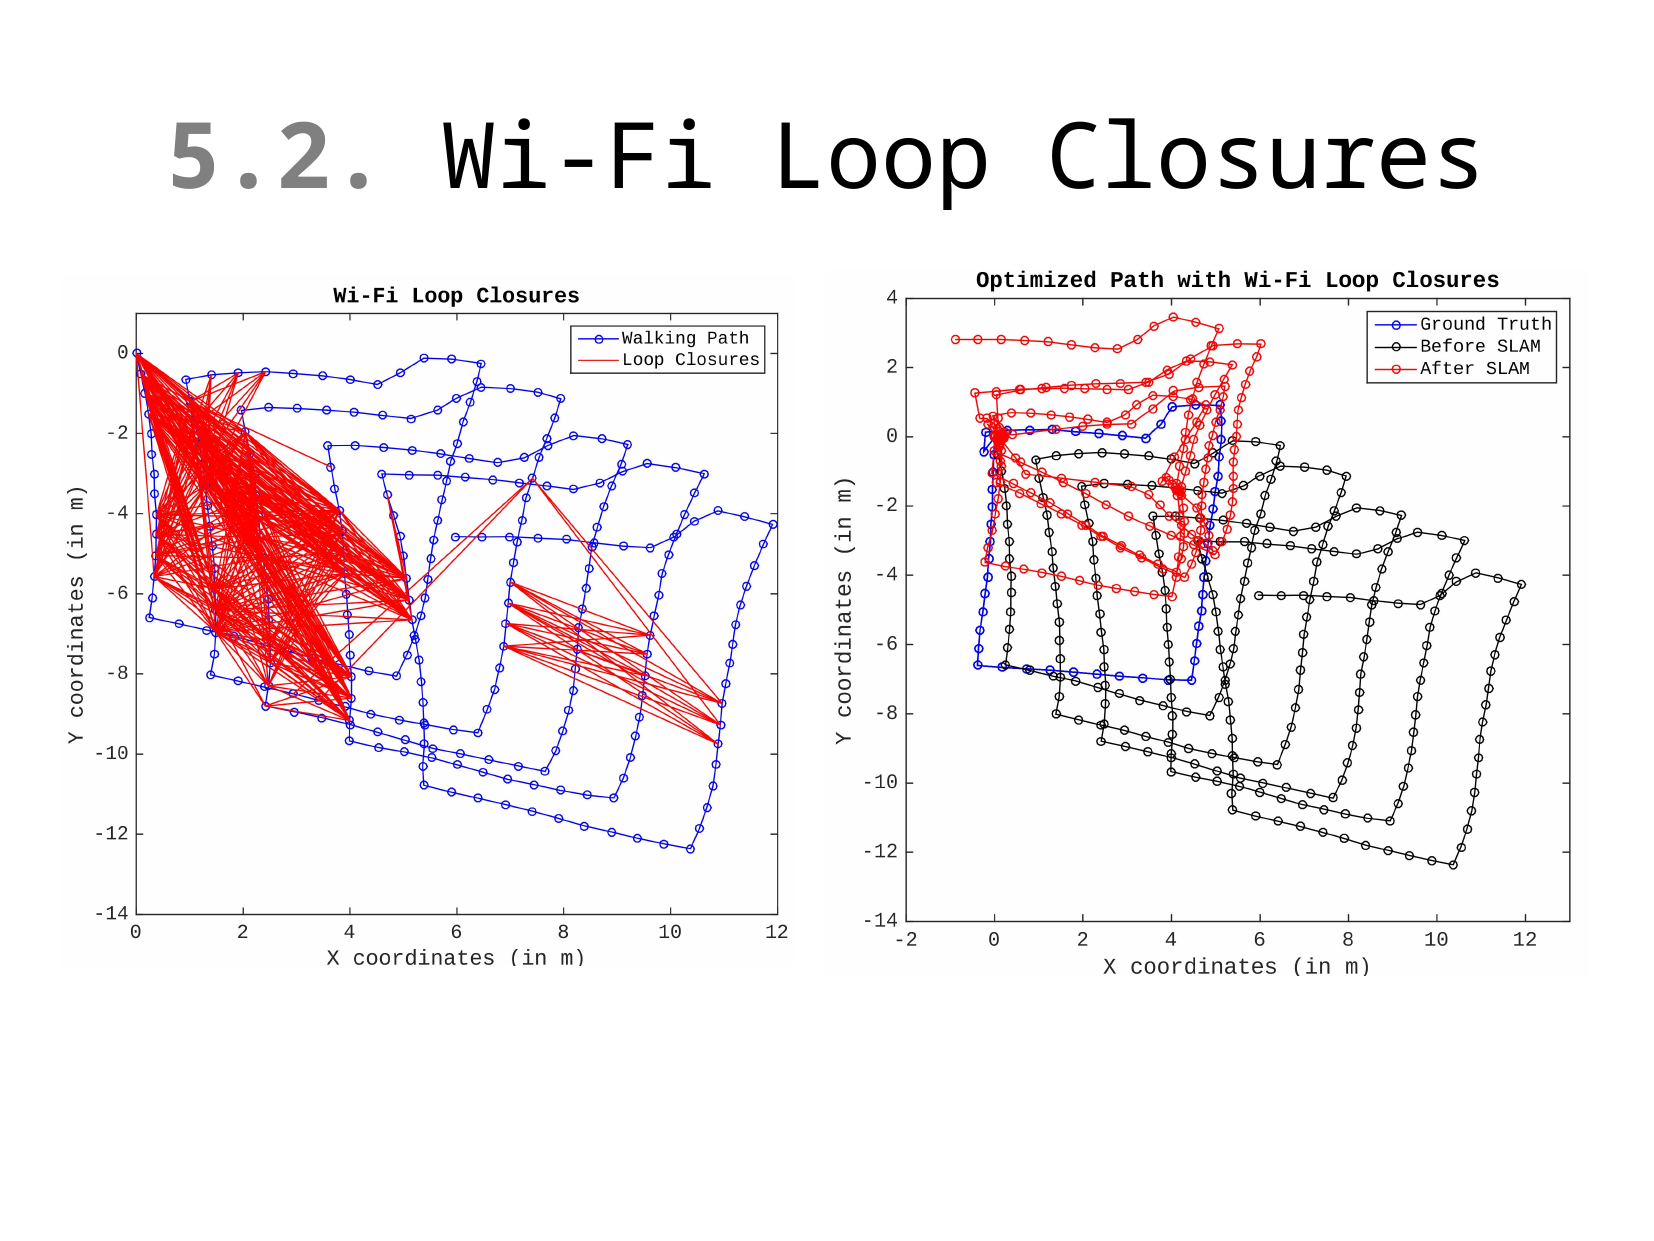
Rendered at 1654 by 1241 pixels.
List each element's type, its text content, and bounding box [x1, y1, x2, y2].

picture [60, 275, 795, 966]
title 5.2. Wi-Fi Loop Closures [82, 49, 1571, 257]
picture [825, 270, 1590, 976]
